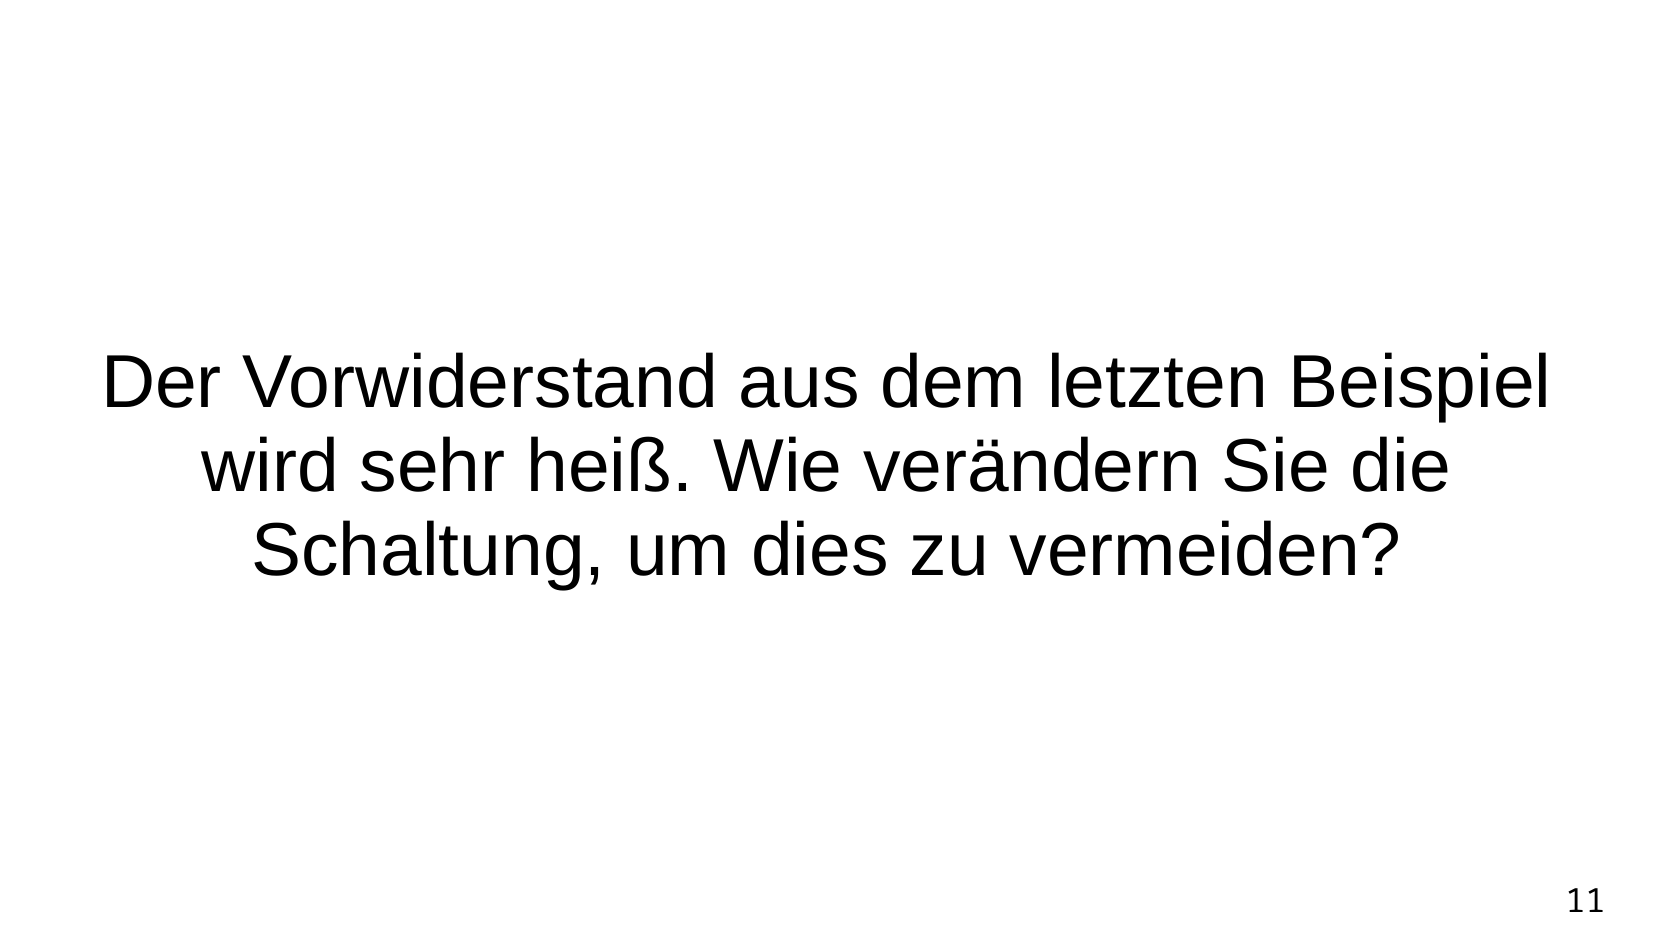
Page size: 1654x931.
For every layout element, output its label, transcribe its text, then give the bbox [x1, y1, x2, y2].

list Der Vorwiderstand aus dem letzten Beispiel wird sehr heiß. Wie verändern Sie die Schaltung, um dies zu vermeiden? [82, 90, 1571, 841]
